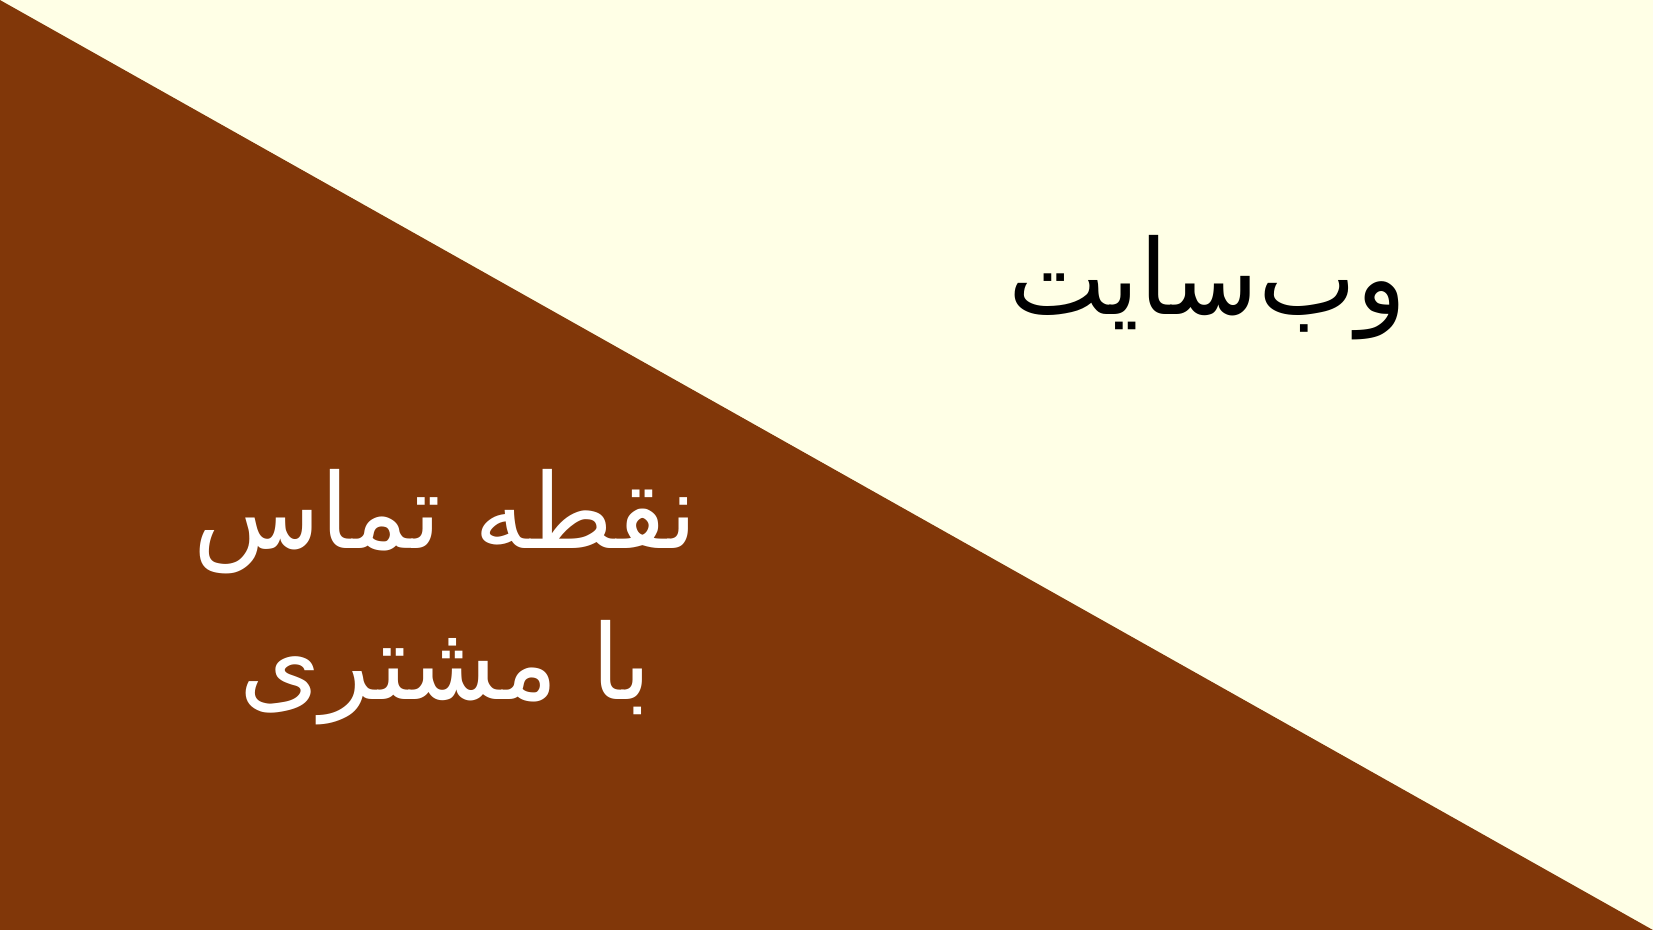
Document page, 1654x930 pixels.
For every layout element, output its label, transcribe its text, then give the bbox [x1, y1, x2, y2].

list وب‌سایت [844, 217, 1571, 475]
text_box [0, 0, 1653, 930]
list نقطه تماس با مشتری [82, 452, 809, 853]
